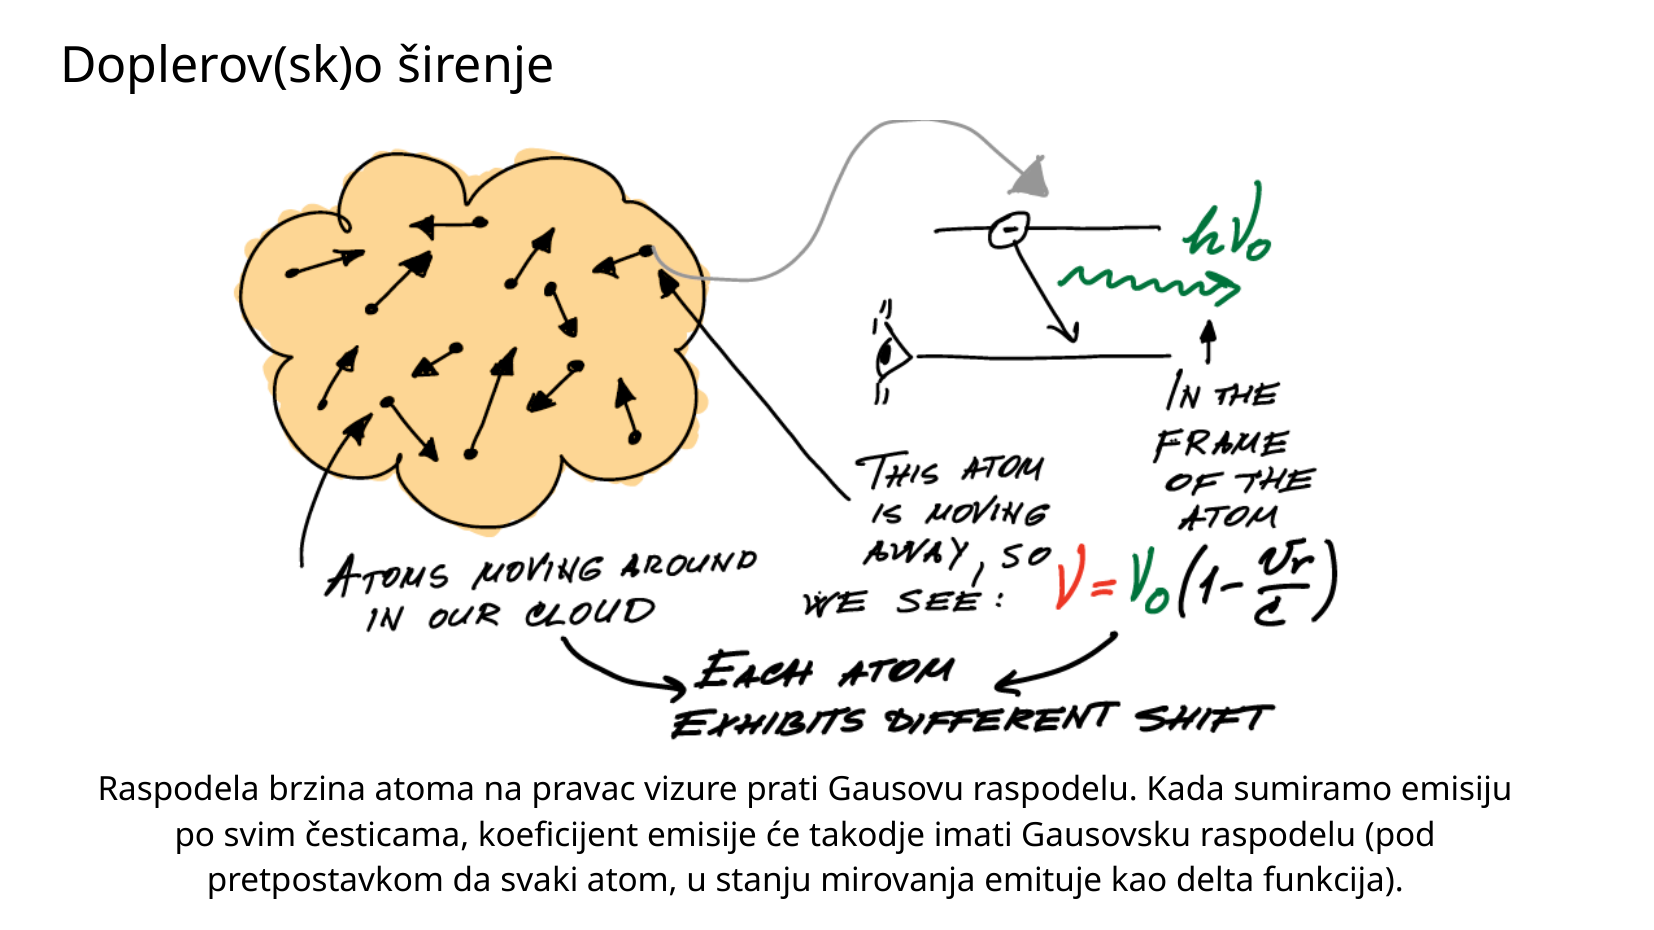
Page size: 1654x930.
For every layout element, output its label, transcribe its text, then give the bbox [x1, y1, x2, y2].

title Doplerov(sk)o širenje [59, 13, 1648, 113]
text_box Raspodela brzina atoma na pravac vizure prati Gausovu raspodelu. Kada sumiramo emisiju po svim česticama, koeficijent emisije će takodje imati Gausovsku raspodelu (pod pretpostavkom da svaki atom, u stanju mirovanja emituje kao delta funkcija). [75, 757, 1538, 926]
picture [225, 120, 1388, 757]
